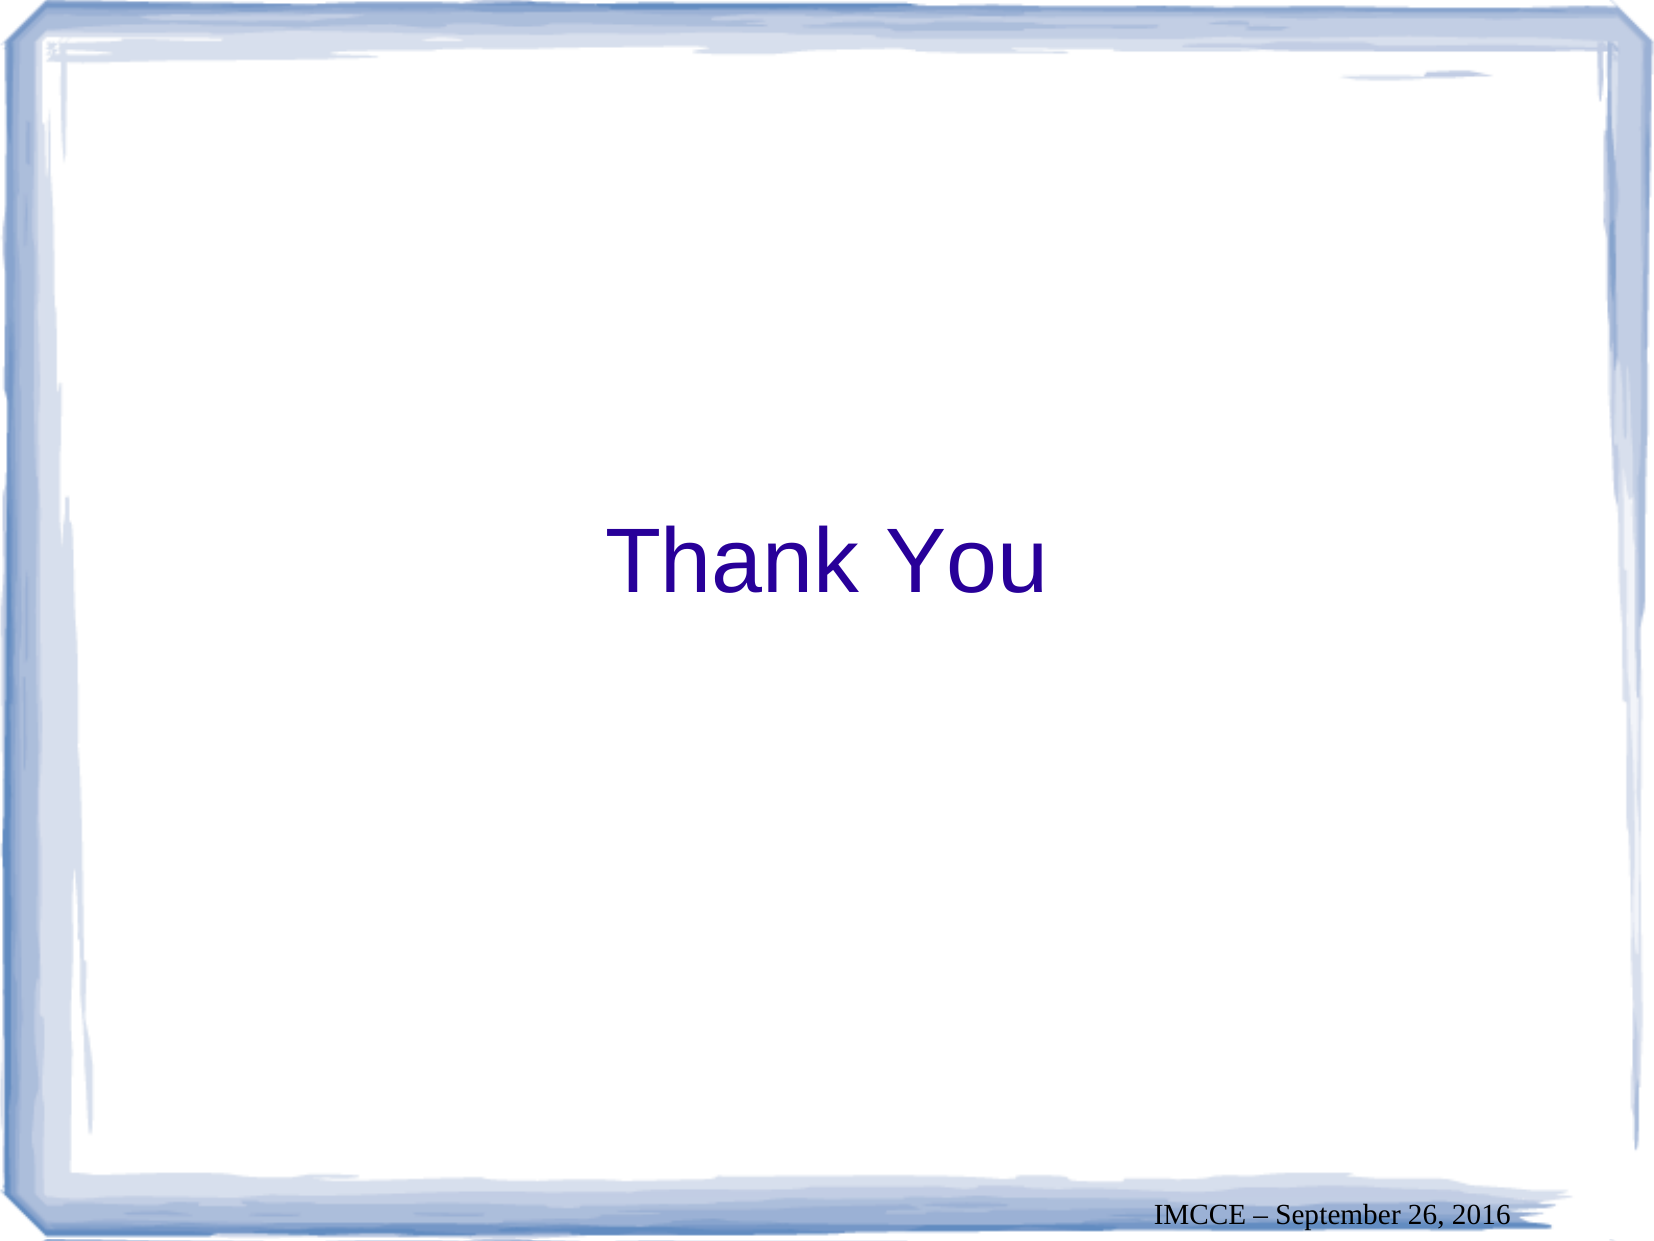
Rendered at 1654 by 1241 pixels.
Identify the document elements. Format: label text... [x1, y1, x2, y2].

picture [0, 0, 1654, 1241]
title Thank You [82, 456, 1571, 664]
